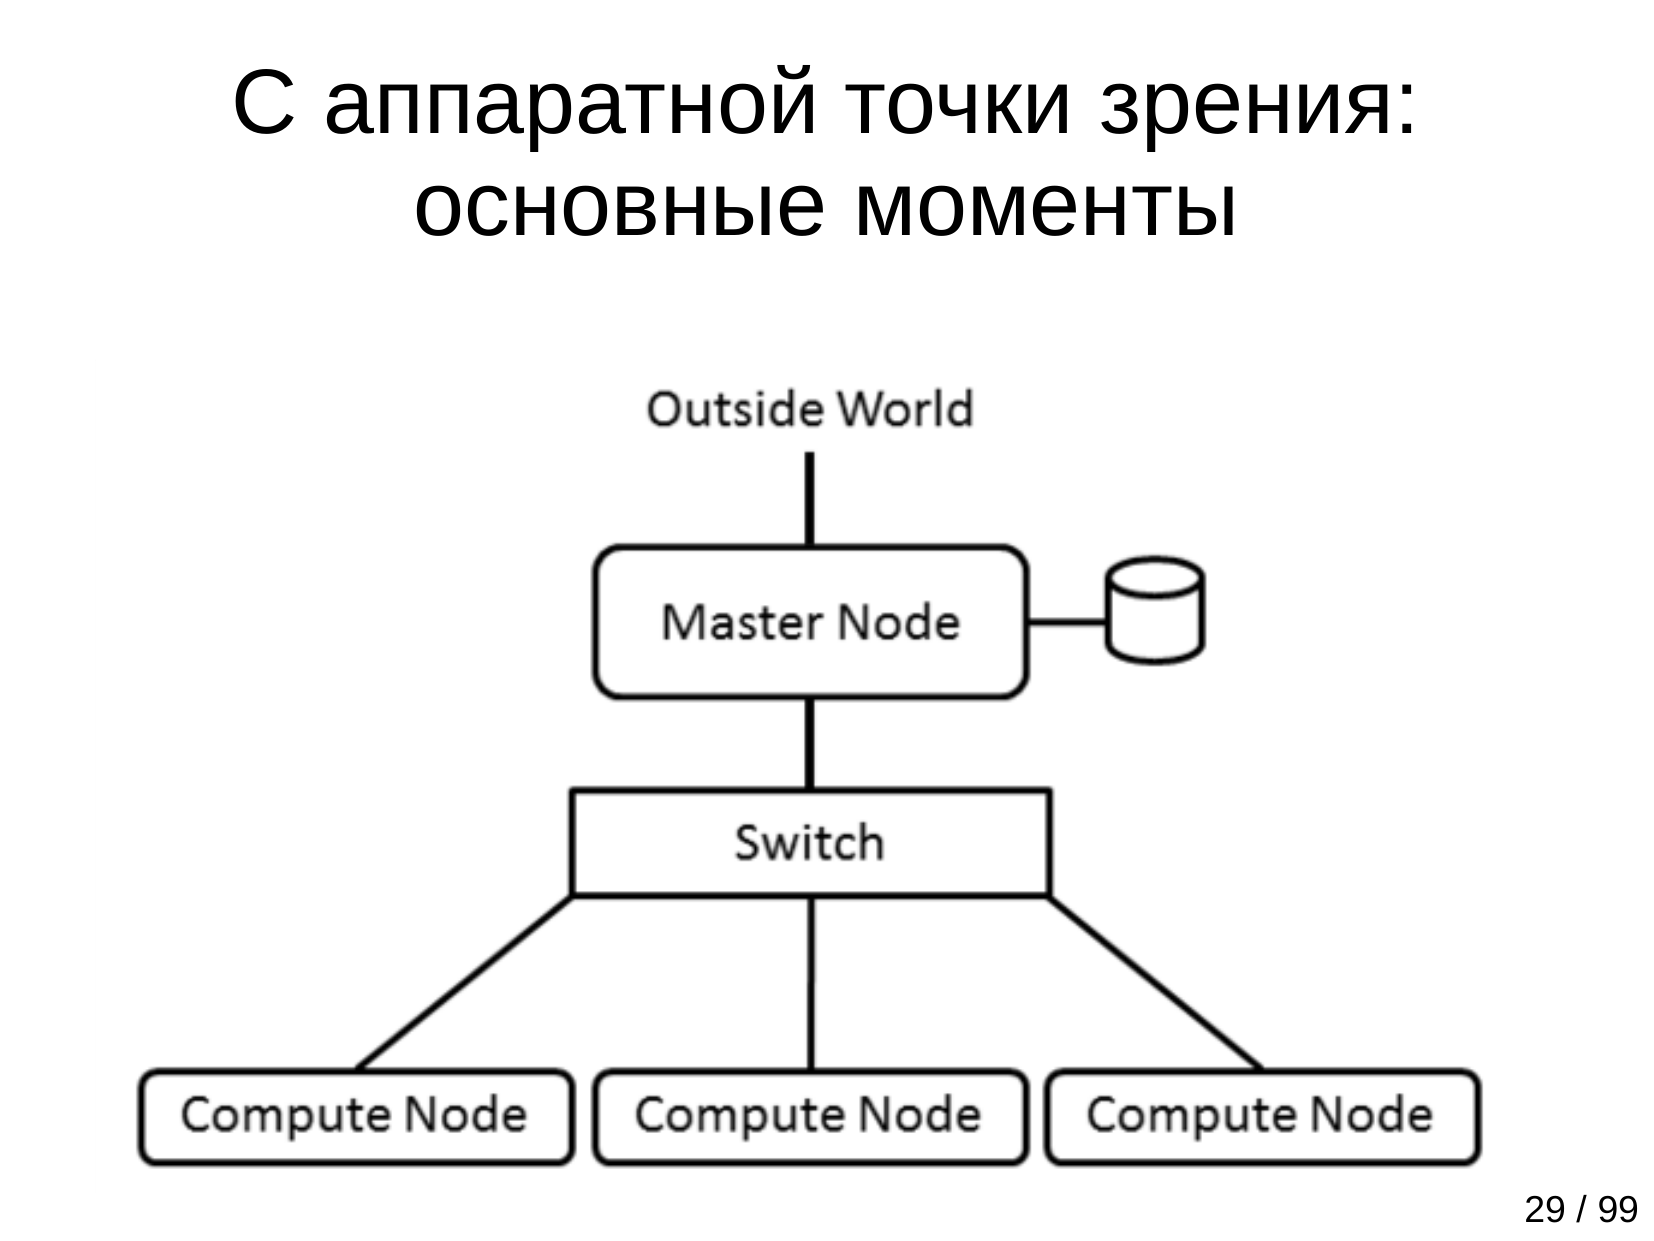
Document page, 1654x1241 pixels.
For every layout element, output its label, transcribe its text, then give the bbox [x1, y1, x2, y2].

picture [94, 359, 1536, 1193]
title С аппаратной точки зрения: основные моменты [82, 49, 1571, 257]
text_box <number> / 99 [1380, 1181, 1654, 1238]
